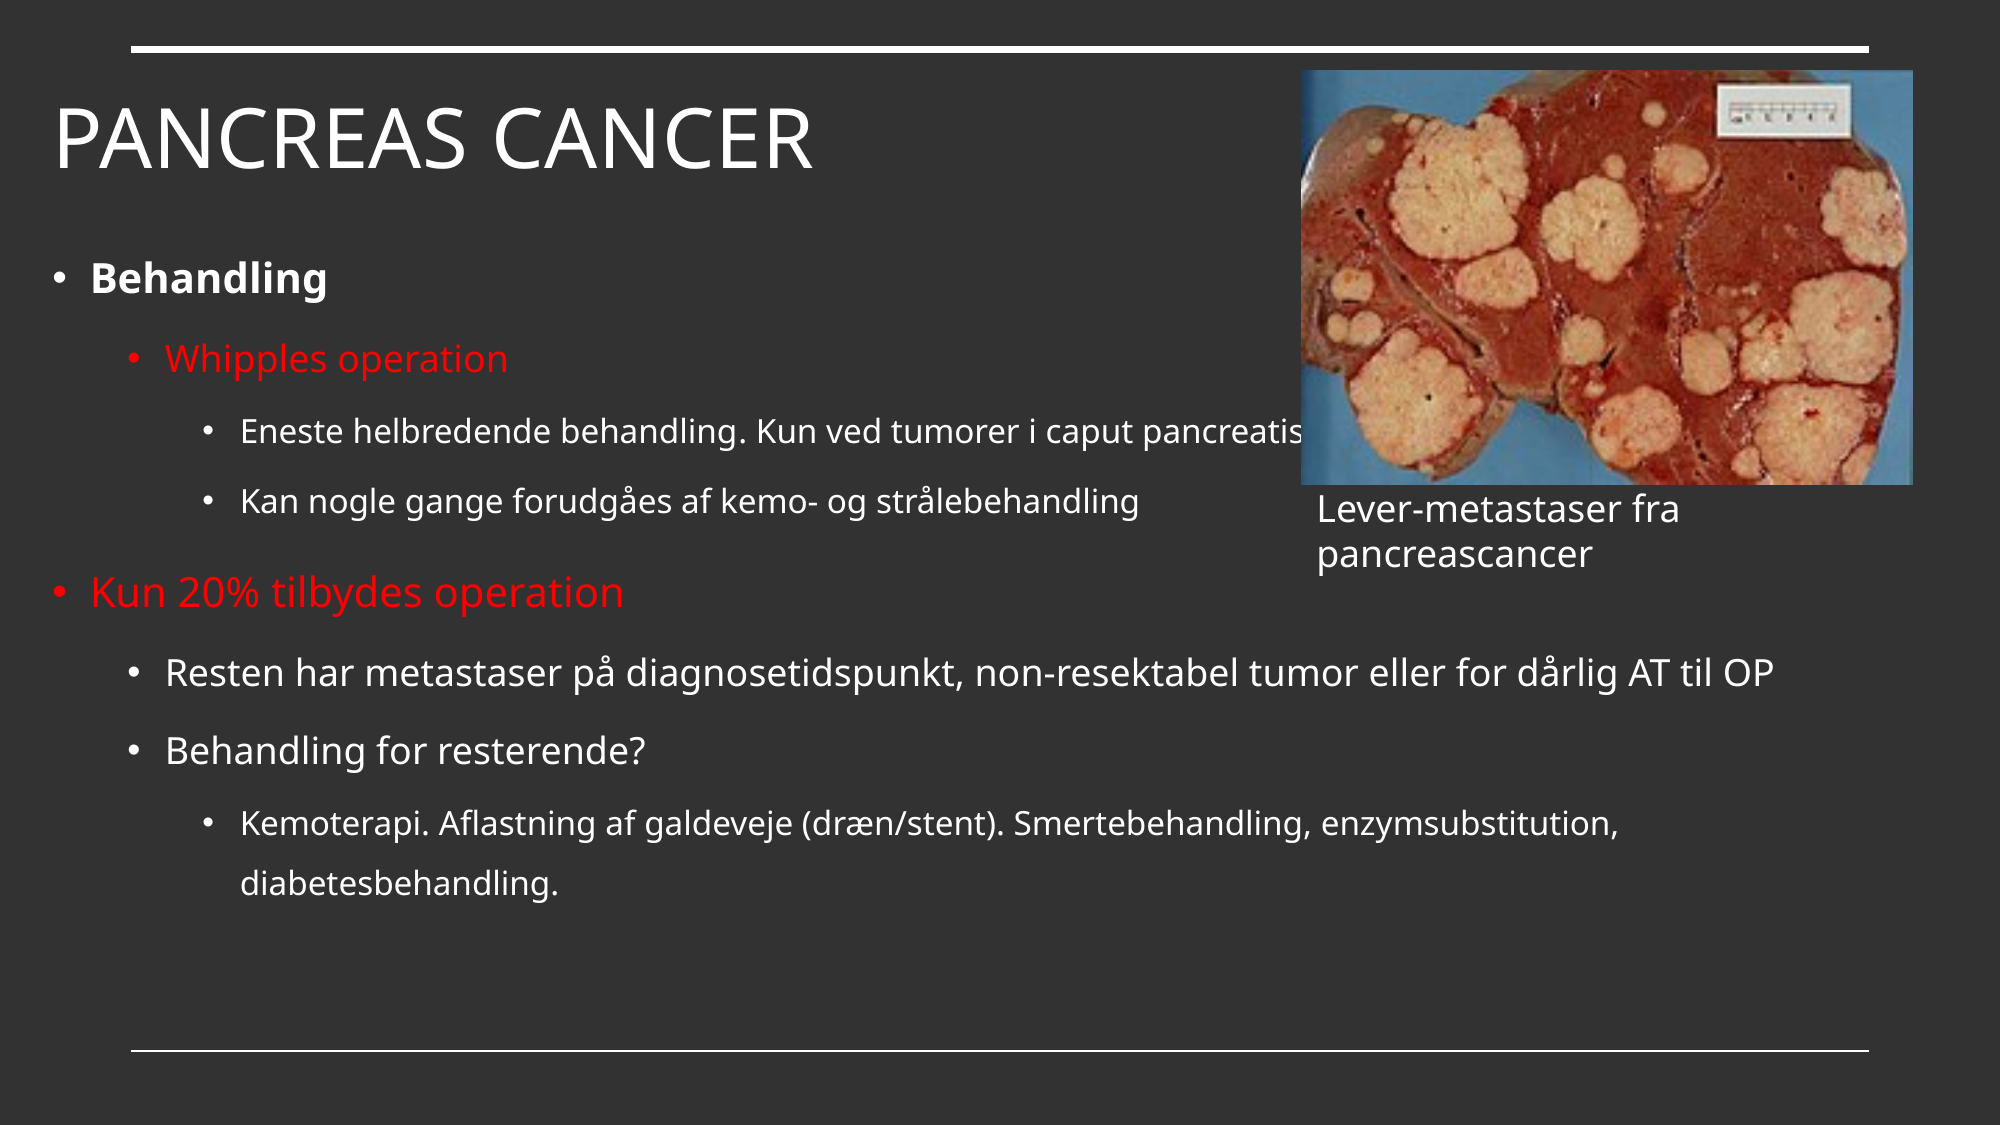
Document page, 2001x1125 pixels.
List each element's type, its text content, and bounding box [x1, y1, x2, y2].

title Pancreas cancer [37, 77, 1301, 219]
text_box Lever-metastaser fra pancreascancer [1301, 477, 1937, 583]
picture [1301, 70, 1913, 477]
list Behandling Whipples operation Eneste helbredende behandling. Kun ved tumorer i caput pancreatisis Kan nogle gange forudgåes af kemo- og strålebehandling Kun 20% tilbydes operation Resten har metastaser på diagnosetidspunkt, non-resektabel tumor eller for dårlig AT til OP Behandling for resterende? Kemoterapi. Aflastning af galdeveje (dræn/stent). Smertebehandling, enzymsubstitution, diabetesbehandling. [37, 219, 1792, 1073]
